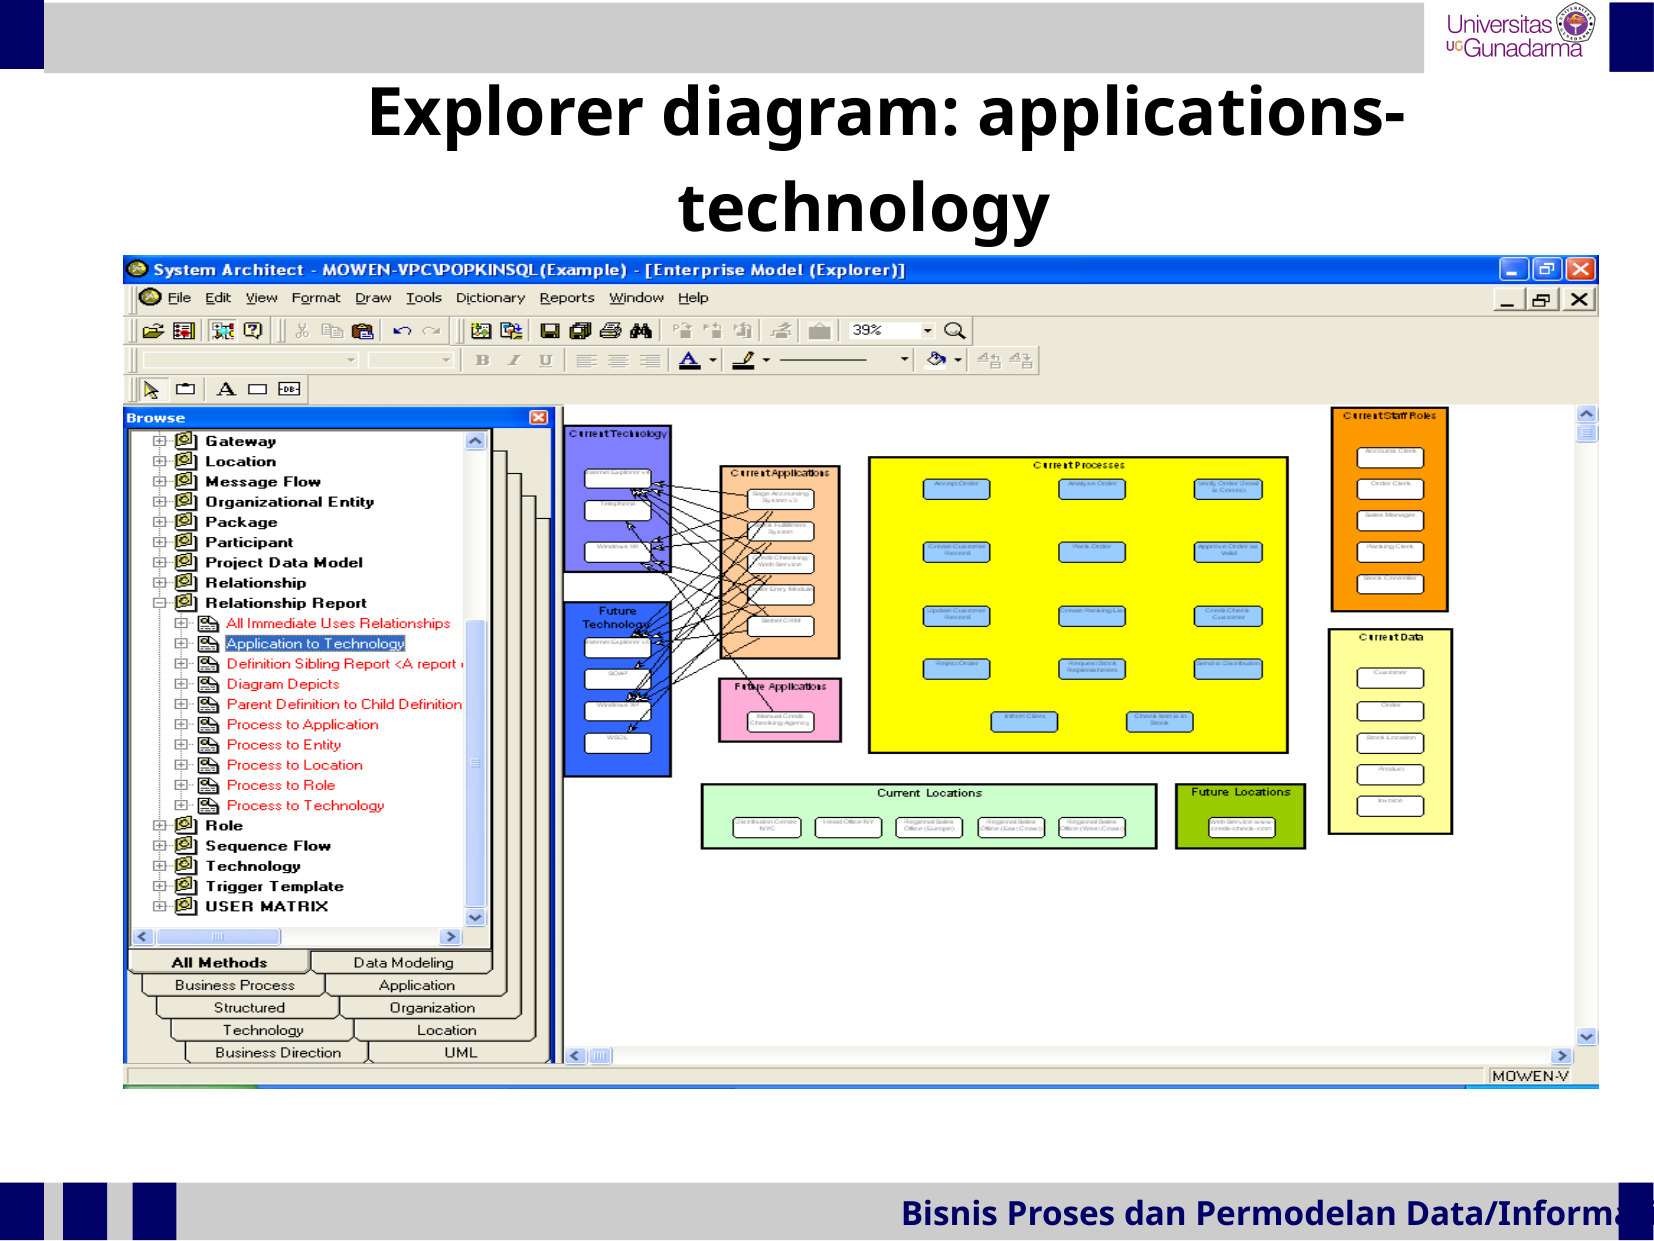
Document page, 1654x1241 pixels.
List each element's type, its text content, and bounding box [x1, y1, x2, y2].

picture [123, 255, 1599, 1089]
picture [1437, 2, 1610, 62]
title Explorer diagram: applications-technology [179, 68, 1571, 249]
